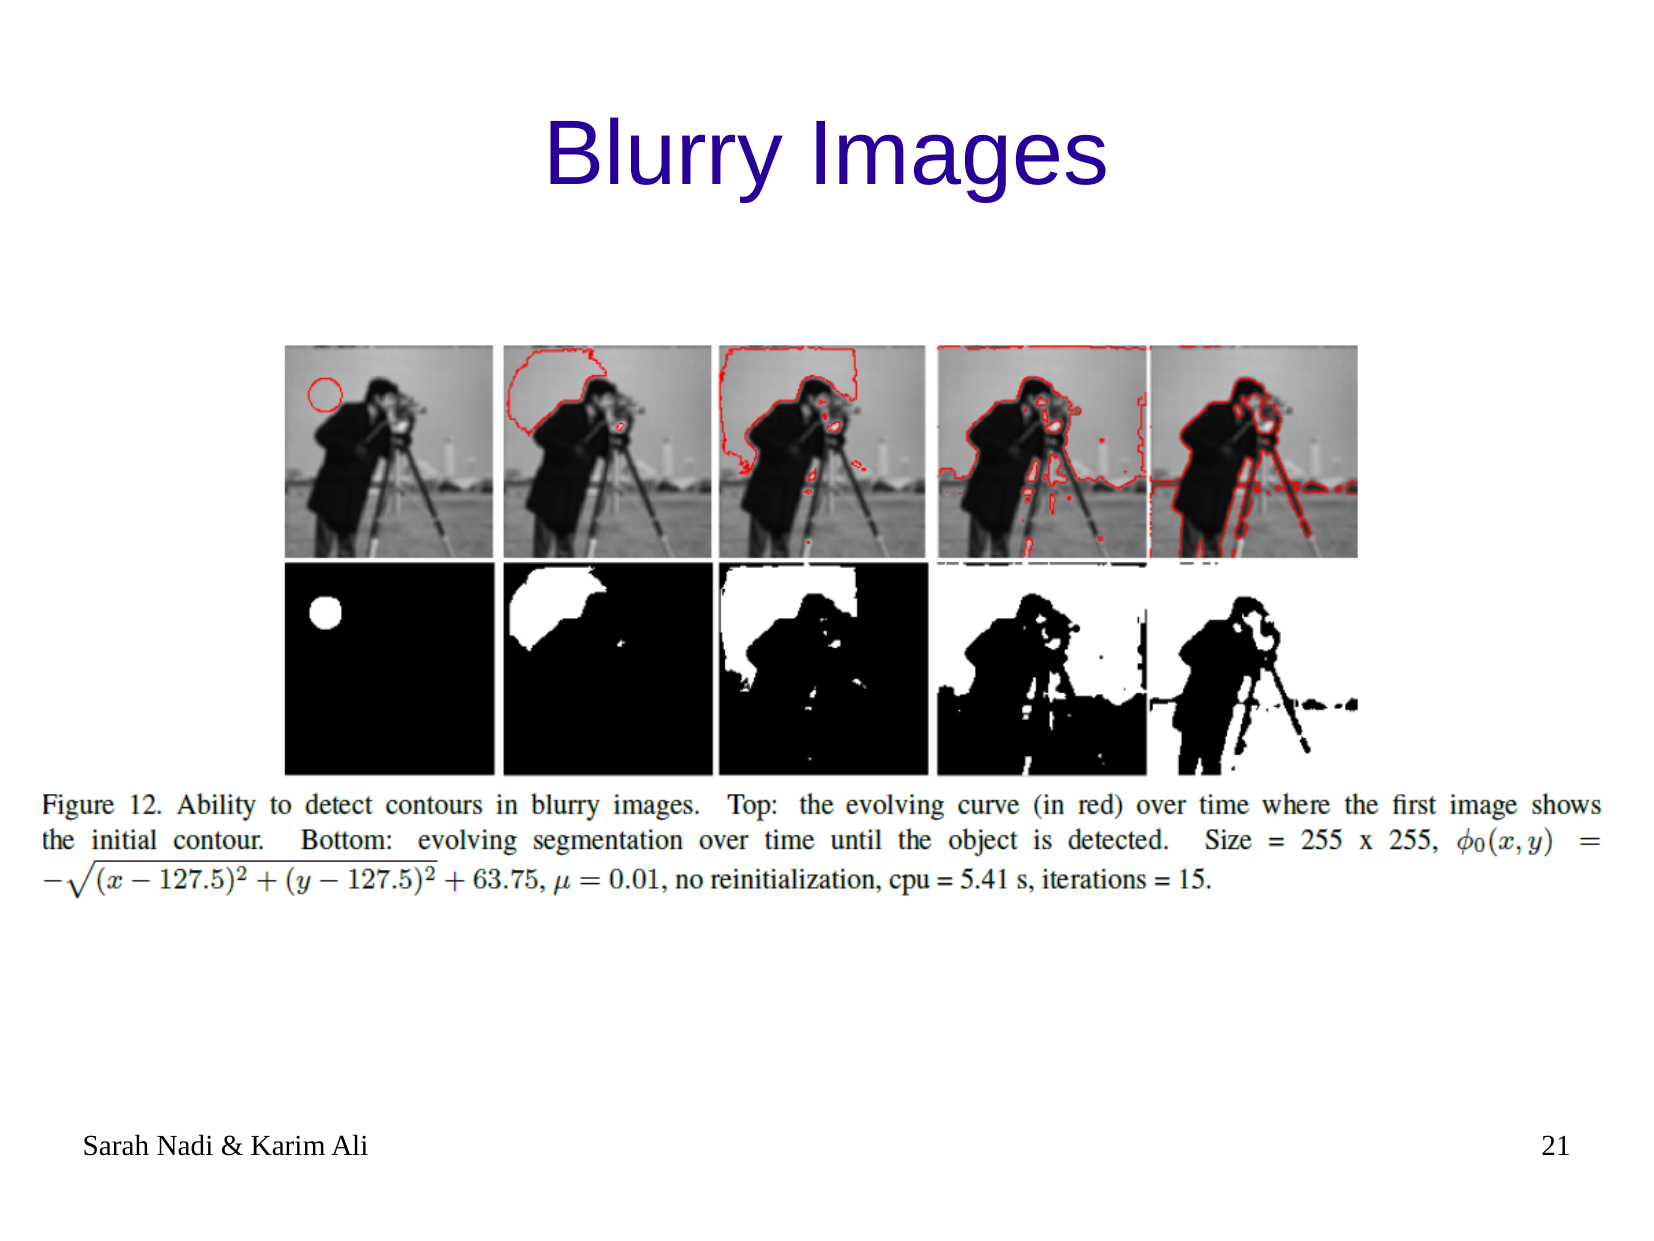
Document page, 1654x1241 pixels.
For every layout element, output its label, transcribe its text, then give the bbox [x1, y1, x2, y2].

picture [43, 340, 1611, 900]
title Blurry Images [82, 56, 1571, 250]
